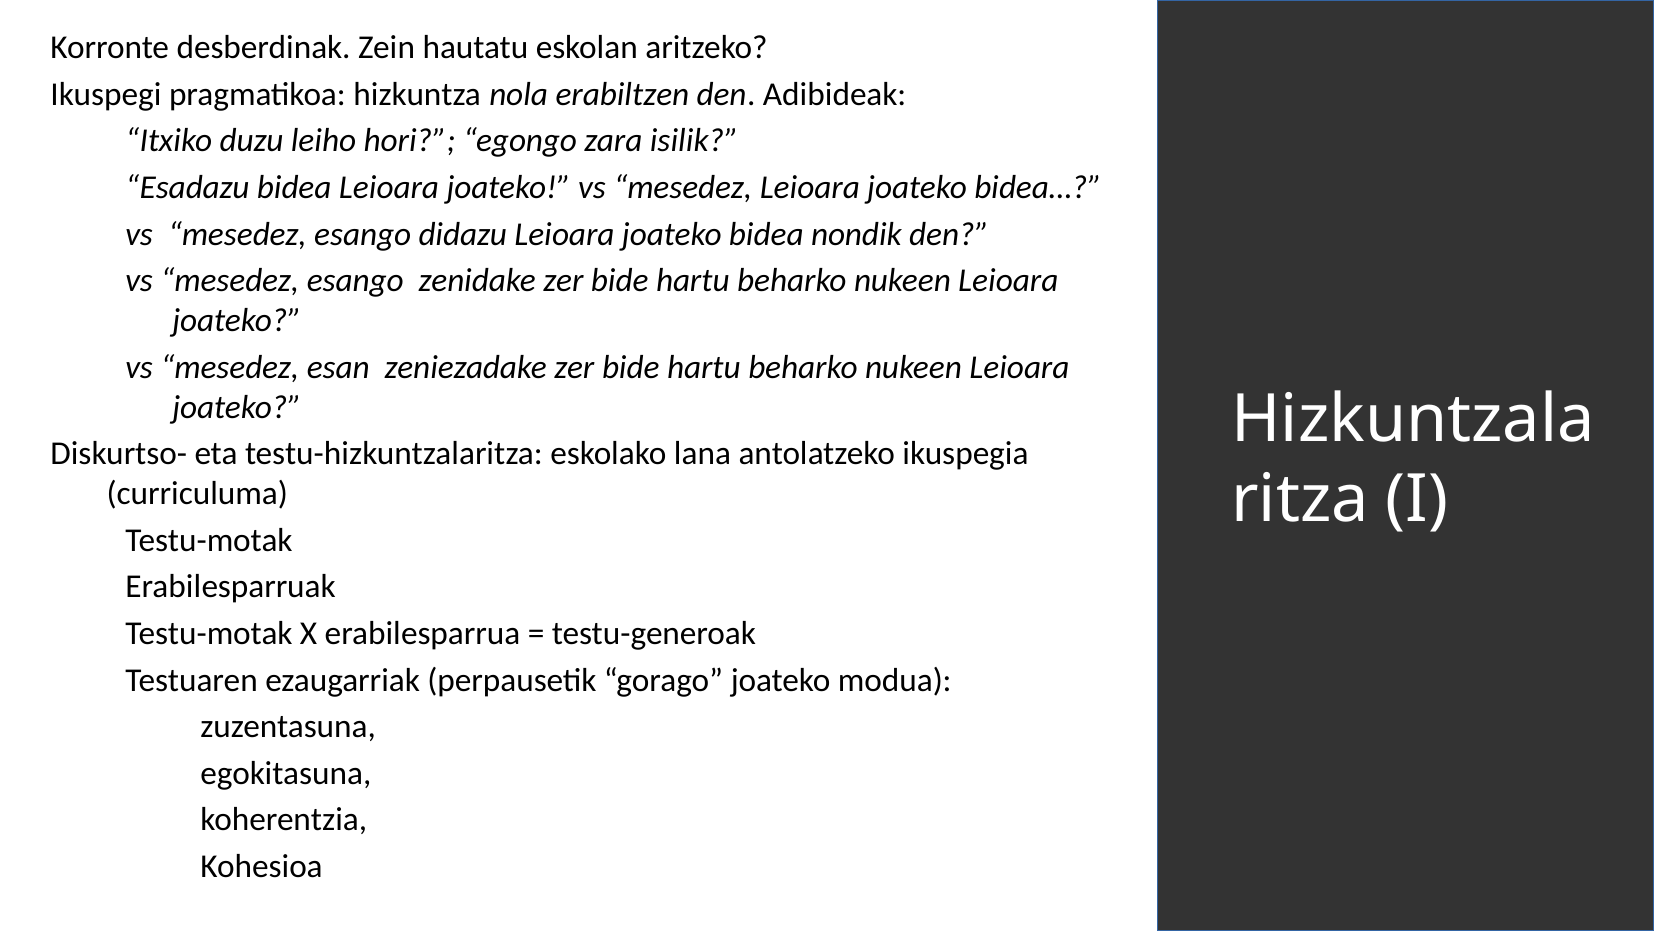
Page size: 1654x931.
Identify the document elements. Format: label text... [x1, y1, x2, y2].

list Korronte desberdinak. Zein hautatu eskolan aritzeko? Ikuspegi pragmatikoa: hizkuntza nola erabiltzen den. Adibideak: “Itxiko duzu leiho hori?”; “egongo zara isilik?” “Esadazu bidea Leioara joateko!” vs “mesedez, Leioara joateko bidea…?” vs “mesedez, esango didazu Leioara joateko bidea nondik den?” vs “mesedez, esango zenidake zer bide hartu beharko nukeen Leioara joateko?” vs “mesedez, esan zeniezadake zer bide hartu beharko nukeen Leioara joateko?” Diskurtso- eta testu-hizkuntzalaritza: eskolako lana antolatzeko ikuspegia (curriculuma) Testu-motak Erabilesparruak Testu-motak X erabilesparrua = testu-generoak Testuaren ezaugarriak (perpausetik “gorago” joateko modua): zuzentasuna, egokitasuna, koherentzia, Kohesioa [35, 17, 1123, 898]
title Hizkuntzalaritza (I) [1216, 47, 1619, 862]
